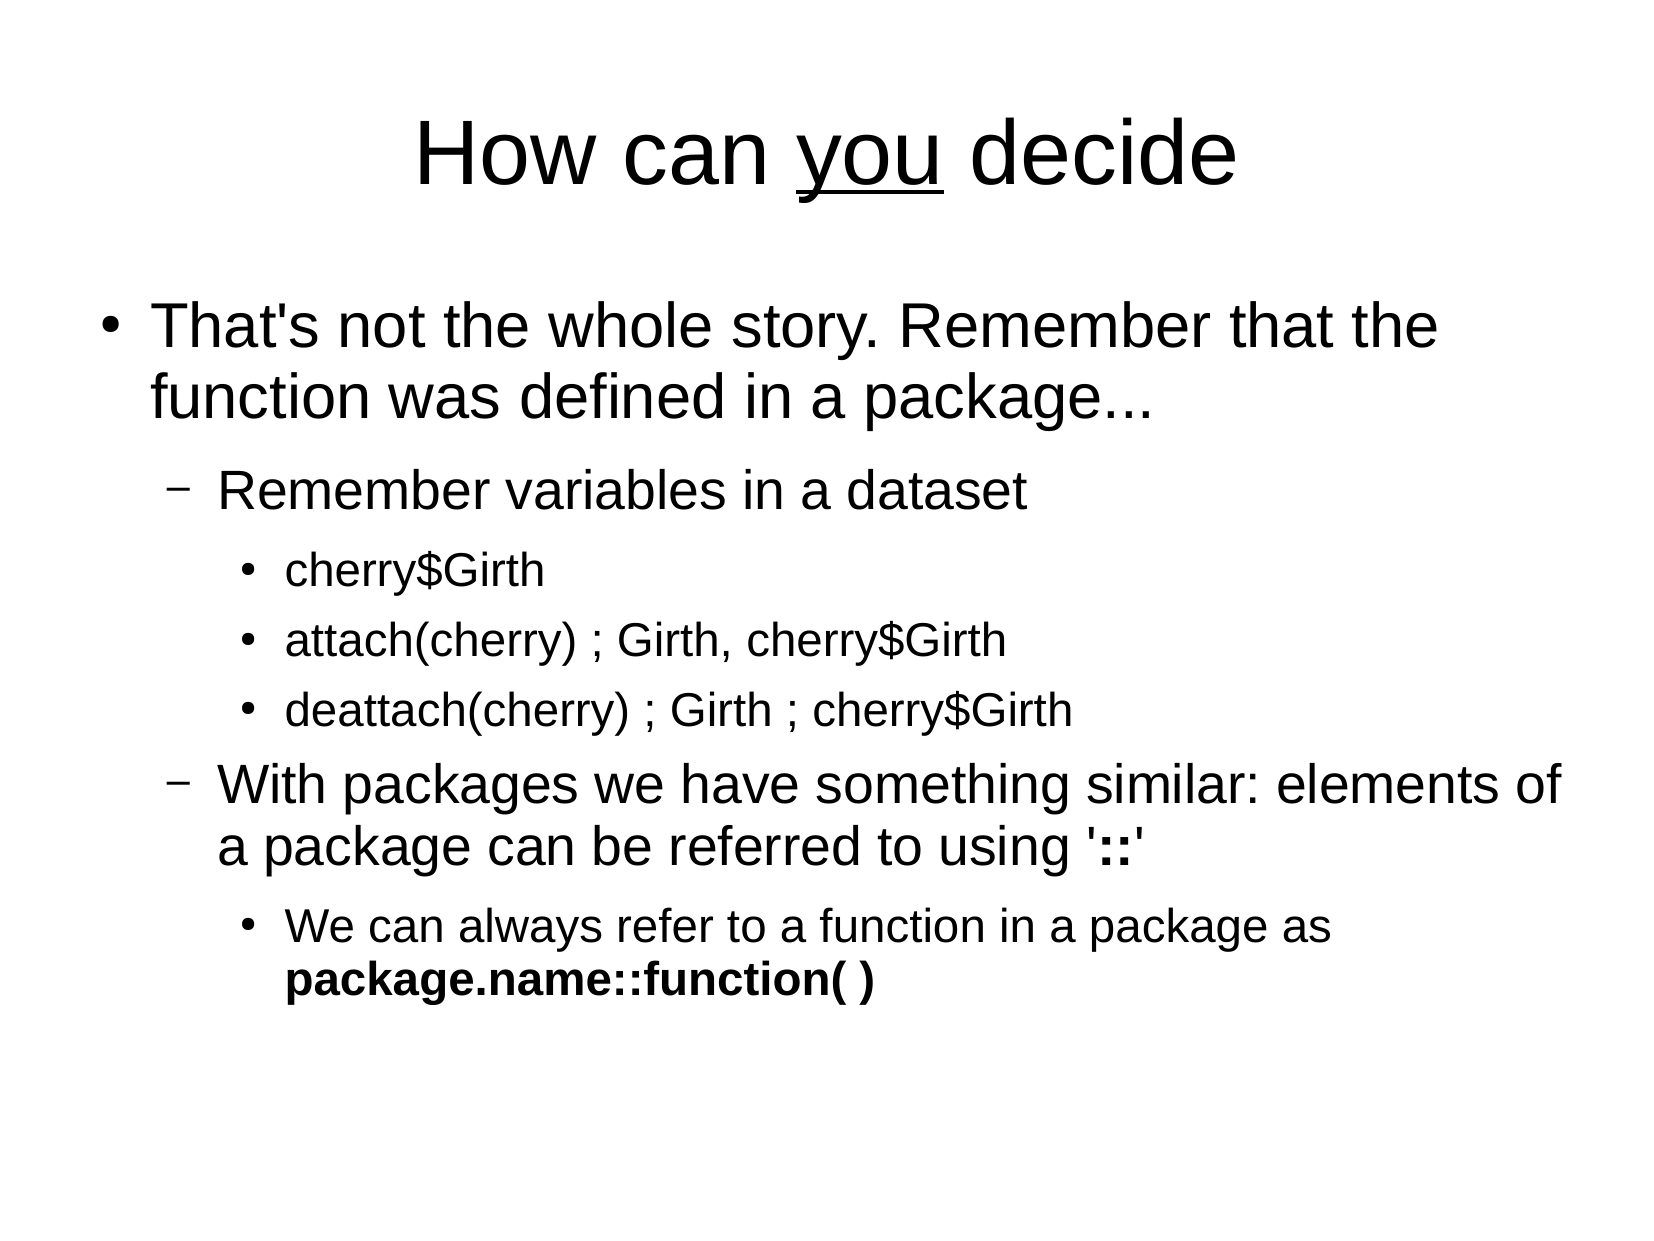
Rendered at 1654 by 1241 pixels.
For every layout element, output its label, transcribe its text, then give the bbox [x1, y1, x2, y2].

title How can you decide [82, 49, 1571, 257]
list That's not the whole story. Remember that the function was defined in a package... Remember variables in a dataset cherry$Girth attach(cherry) ; Girth, cherry$Girth deattach(cherry) ; Girth ; cherry$Girth With packages we have something similar: elements of a package can be referred to using '::' We can always refer to a function in a package as package.name::function( ) [82, 290, 1571, 1010]
